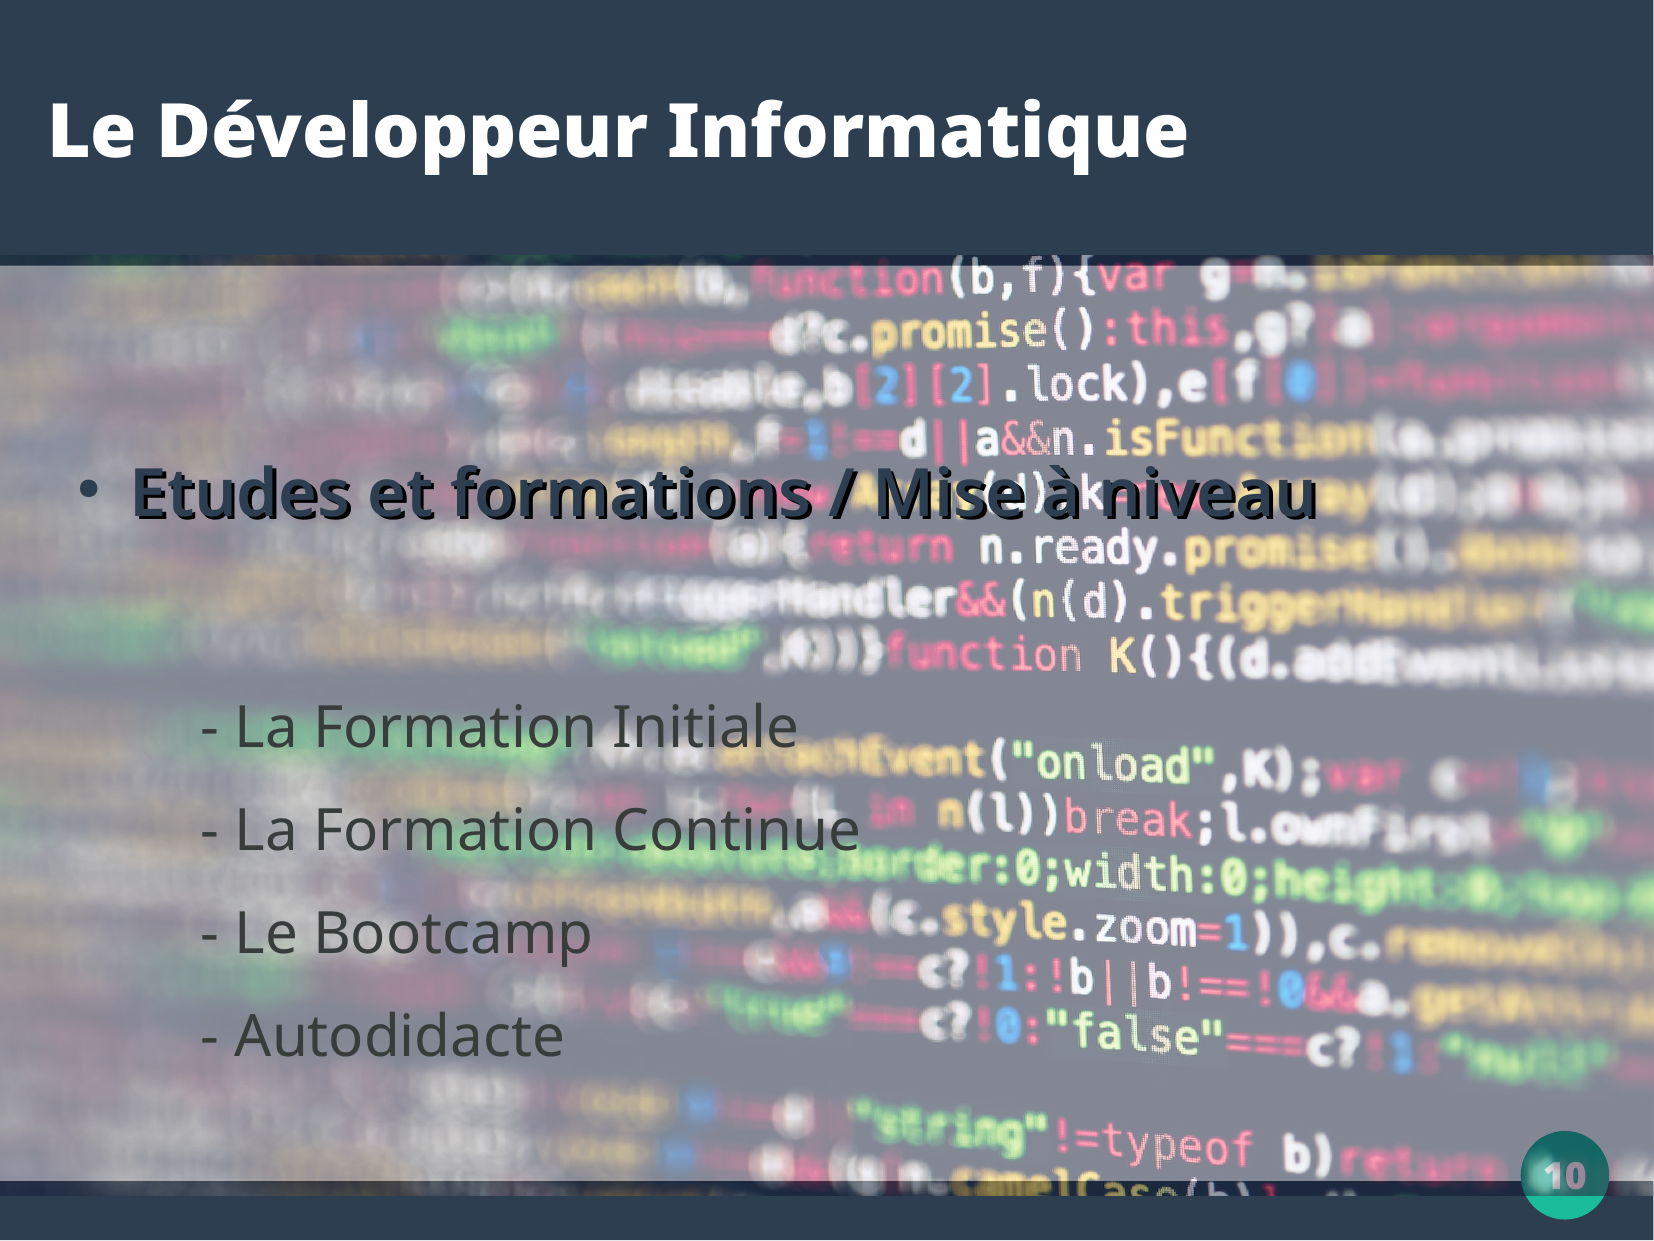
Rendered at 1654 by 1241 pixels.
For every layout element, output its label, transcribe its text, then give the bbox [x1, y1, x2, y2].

title Le Développeur Informatique [47, 49, 1583, 207]
picture [0, 255, 1654, 1196]
list Etudes et formations / Mise à niveau - La Formation Initiale - La Formation Continue - Le Bootcamp - Autodidacte [59, 324, 1595, 1152]
